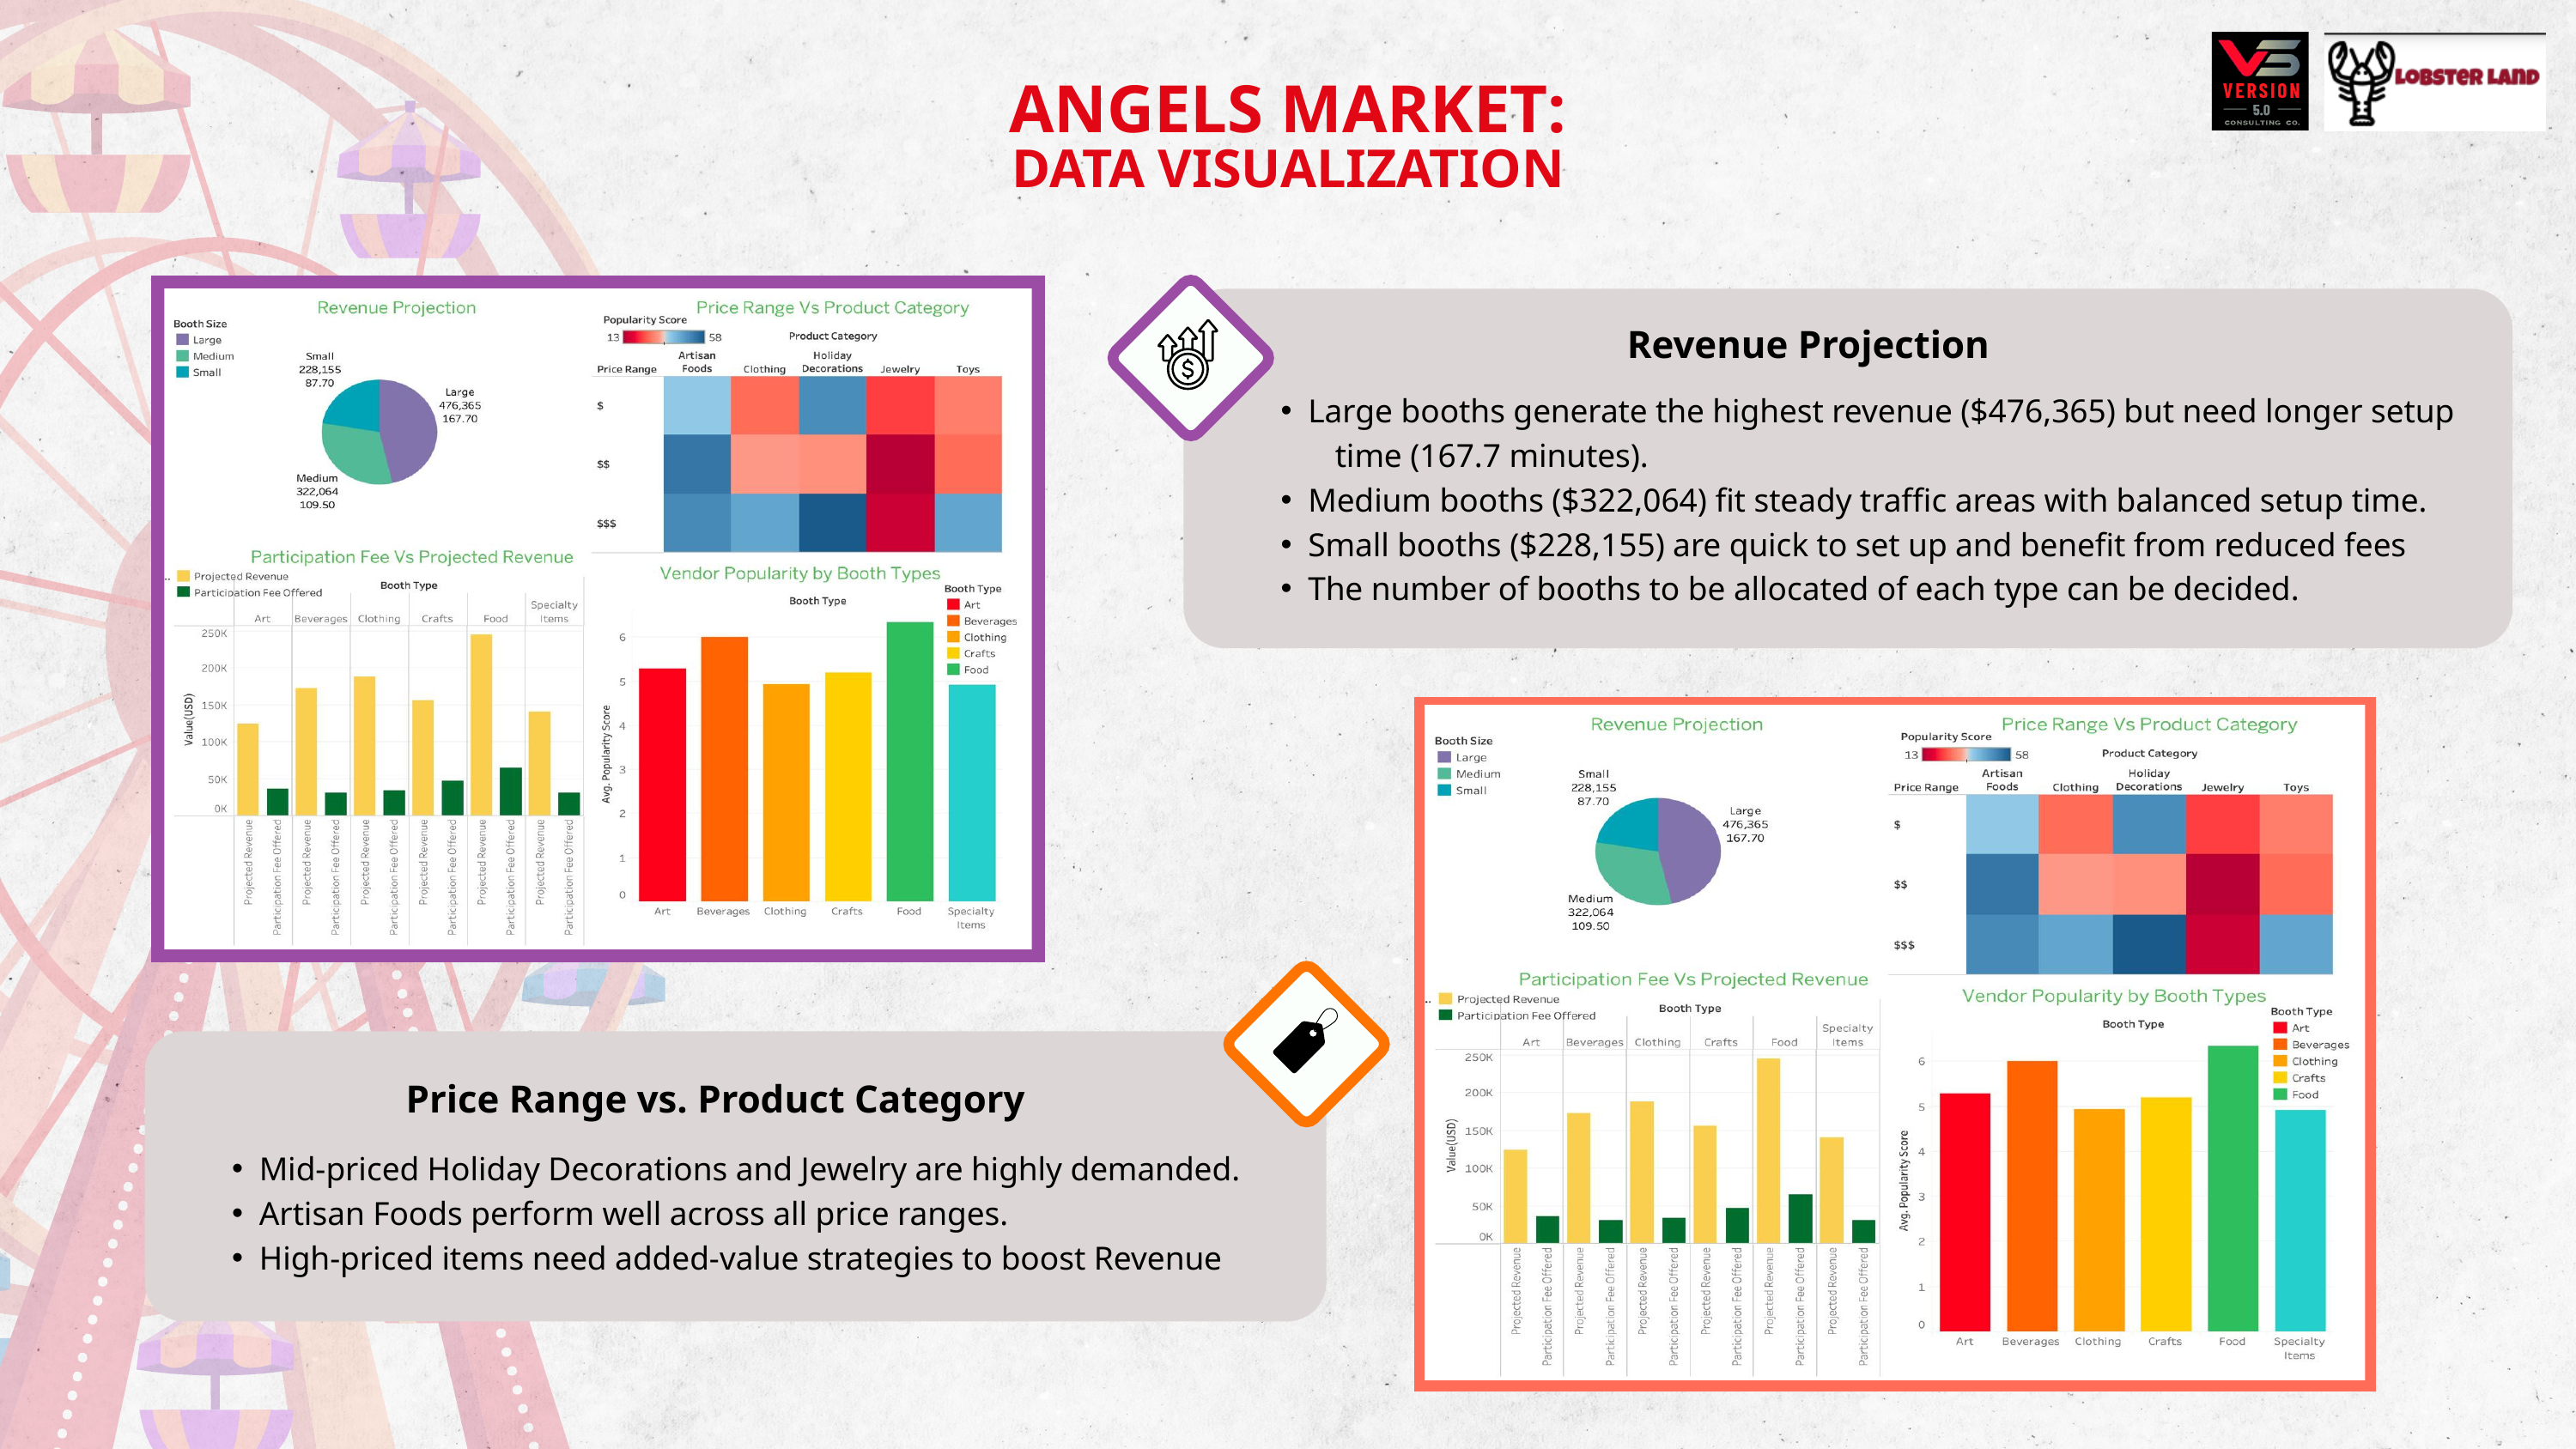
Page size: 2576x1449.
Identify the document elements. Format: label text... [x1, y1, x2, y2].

text_box Large booths generate the highest revenue ($476,365) but need longer setup time (167.7 minutes). Medium booths ($322,064) fit steady traffic areas with balanced setup time. Small booths ($228,155) are quick to set up and benefit from reduced fees The number of booths to be allocated of each type can be decided. [1226, 385, 2463, 650]
text_box [0, 0, 2576, 1449]
text_box Revenue Projection [1496, 313, 2121, 416]
text_box Price Range vs. Product Category [386, 1068, 1046, 1119]
text_box ANGELS MARKET: DATA VISUALIZATION [993, 80, 1583, 210]
text_box Mid-priced Holiday Decorations and Jewelry are highly demanded. Artisan Foods perform well across all price ranges. High-priced items need added-value strategies to boost Revenue [178, 1143, 1294, 1275]
